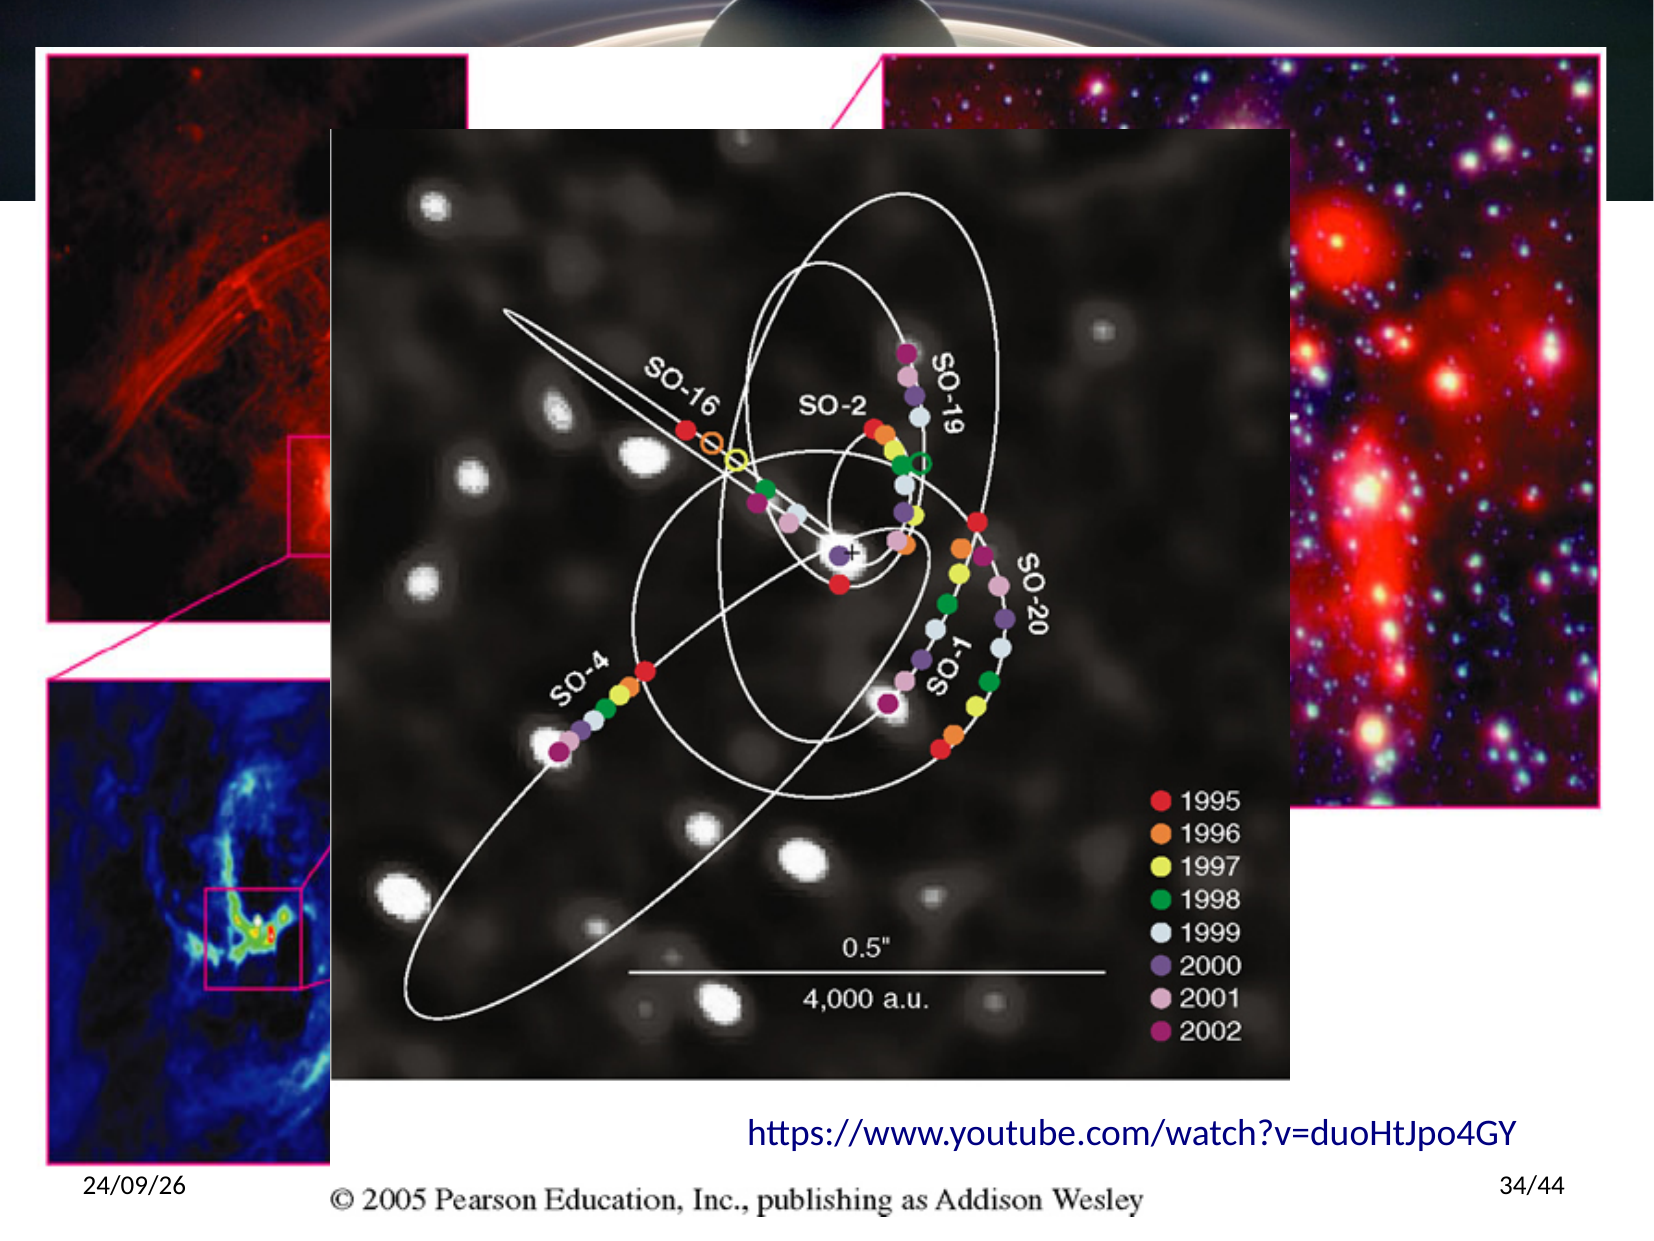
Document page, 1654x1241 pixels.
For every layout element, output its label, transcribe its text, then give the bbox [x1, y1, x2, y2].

picture [0, 0, 1654, 1217]
text_box https://www.youtube.com/watch?v=duoHtJpo4GY [732, 1110, 1608, 1181]
